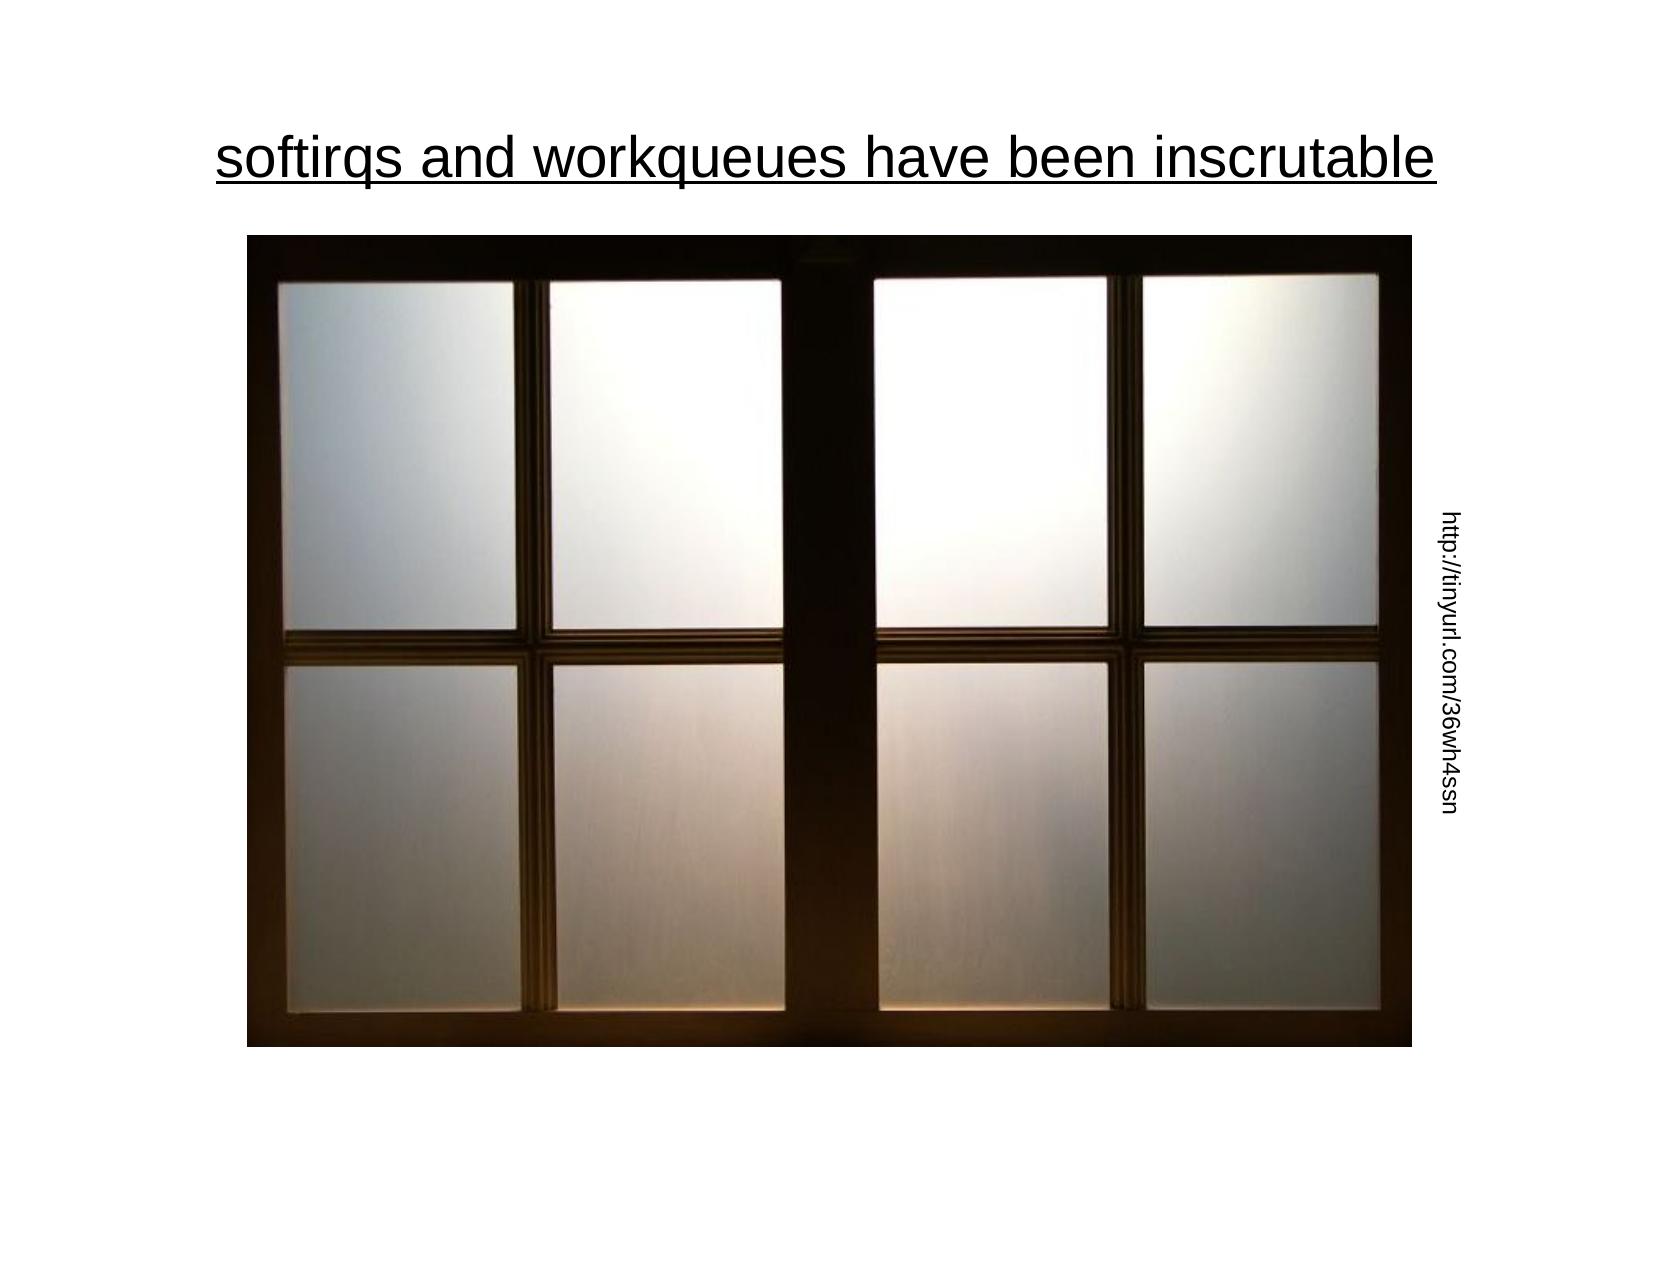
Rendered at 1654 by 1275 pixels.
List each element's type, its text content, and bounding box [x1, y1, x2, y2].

title softirqs and workqueues have been inscrutable [82, 50, 1571, 264]
text_box http://tinyurl.com/36wh4ssn [1416, 496, 1474, 831]
picture [247, 235, 1412, 1047]
